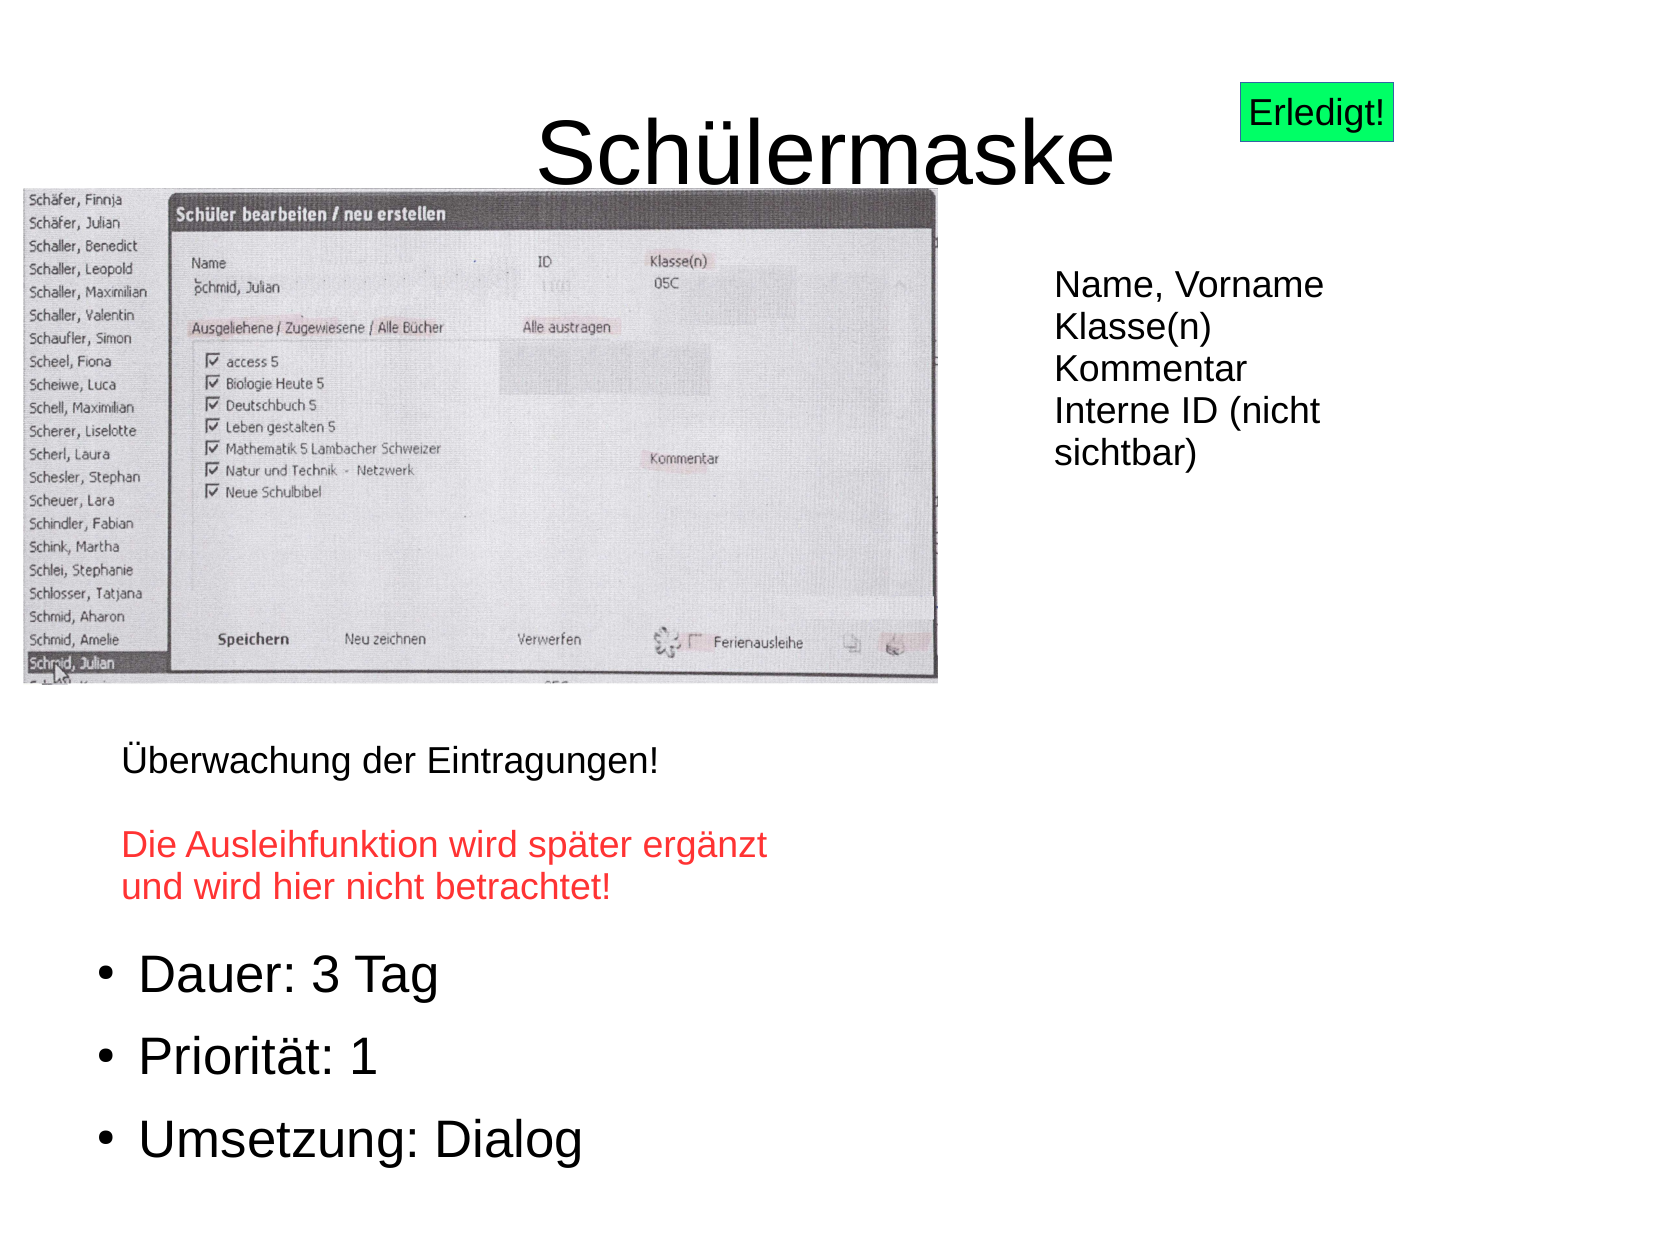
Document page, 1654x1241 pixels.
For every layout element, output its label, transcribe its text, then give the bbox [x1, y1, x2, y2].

picture [23, 188, 938, 686]
text_box Überwachung der Eintragungen! Die Ausleihfunktion wird später ergänzt und wird hier nicht betrachtet! [106, 732, 851, 916]
title Schülermaske [82, 49, 1571, 257]
list Dauer: 3 Tag Priorität: 1 Umsetzung: Dialog [82, 944, 1571, 1170]
text_box Erledigt! [1240, 82, 1394, 142]
text_box Name, Vorname Klasse(n) Kommentar Interne ID (nicht sichtbar) [1039, 256, 1441, 524]
